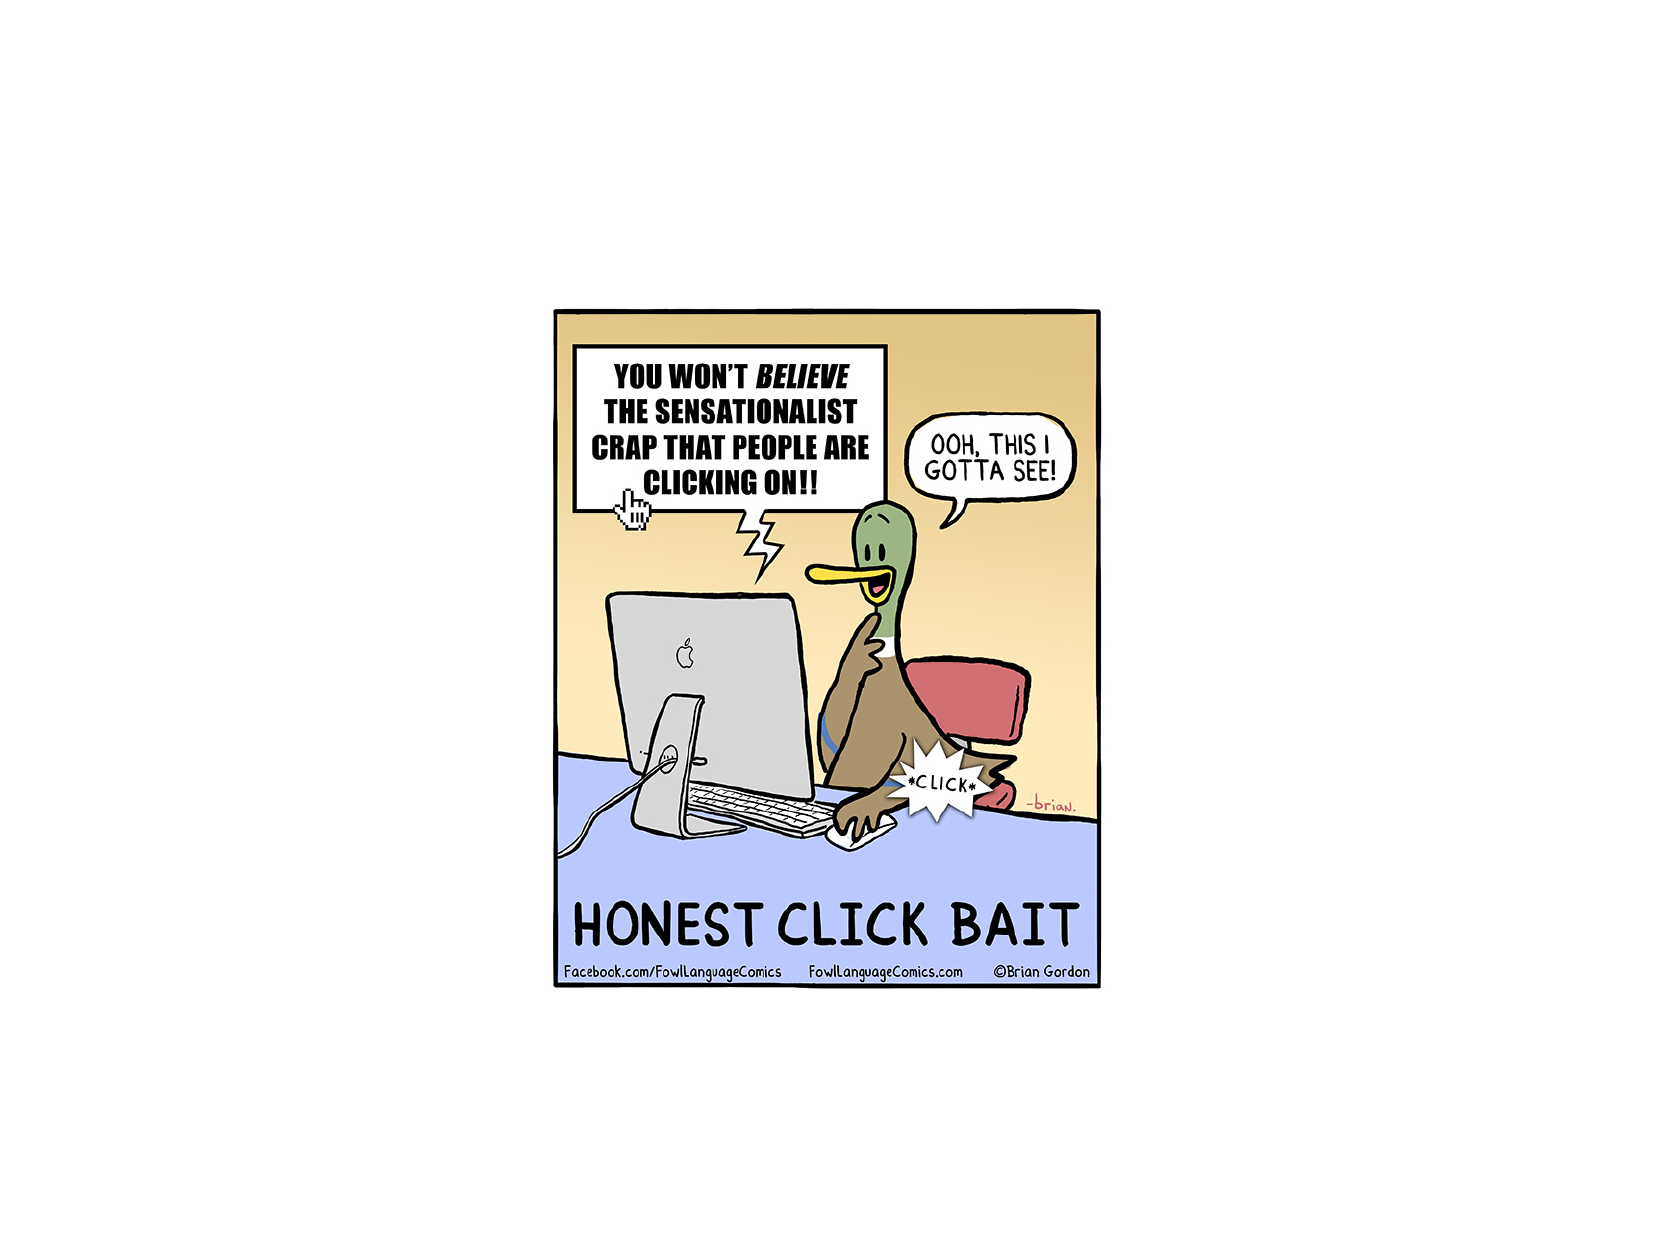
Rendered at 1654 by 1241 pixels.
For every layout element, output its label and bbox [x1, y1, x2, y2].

picture [538, 290, 1115, 1010]
